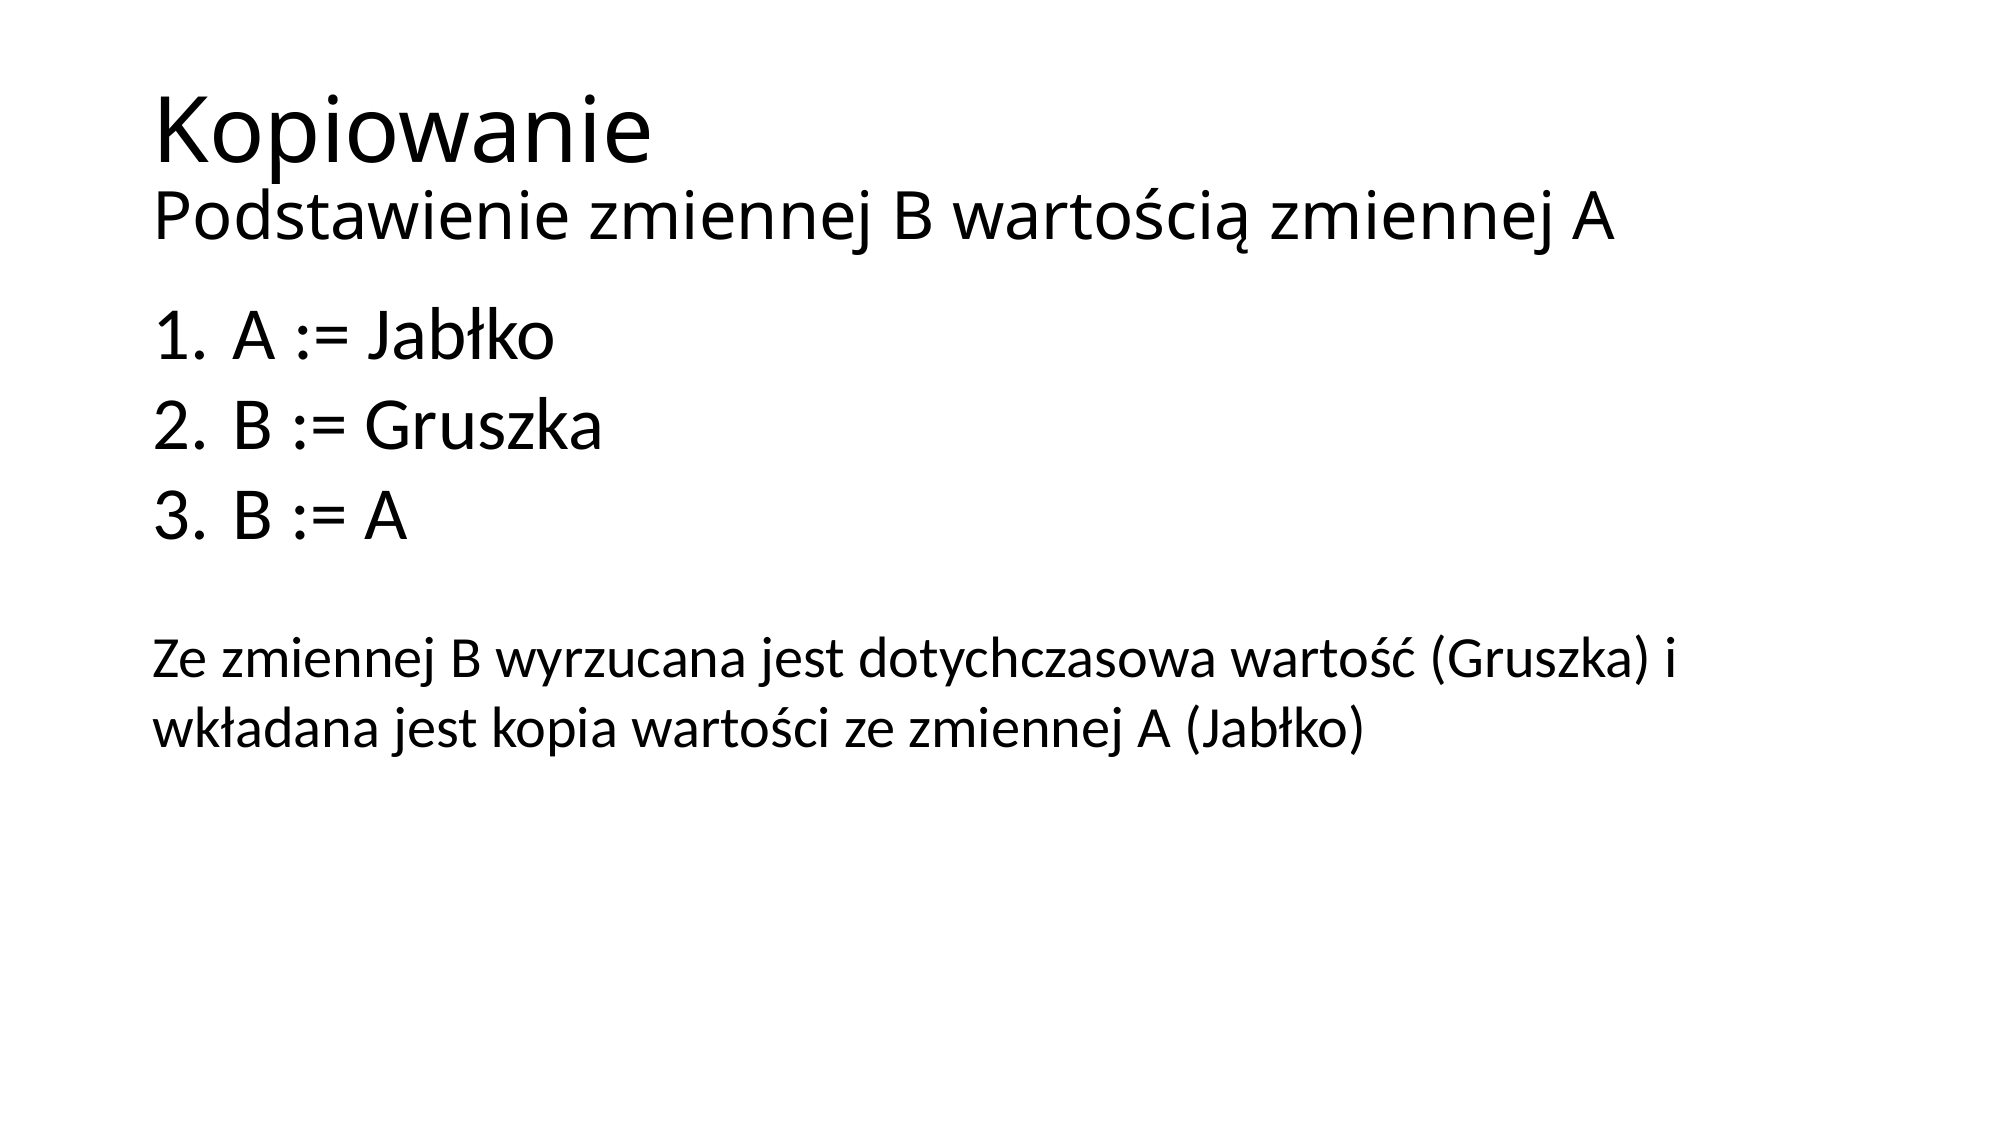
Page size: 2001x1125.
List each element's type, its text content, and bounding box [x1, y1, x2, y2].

text_box A := Jabłko B := Gruszka B := A [137, 277, 625, 566]
text_box Ze zmiennej B wyrzucana jest dotychczasowa wartość (Gruszka) i wkładana jest kopia wartości ze zmiennej A (Jabłko) [137, 611, 1863, 769]
title Kopiowanie Podstawienie zmiennej B wartością zmiennej A [137, 59, 1863, 278]
